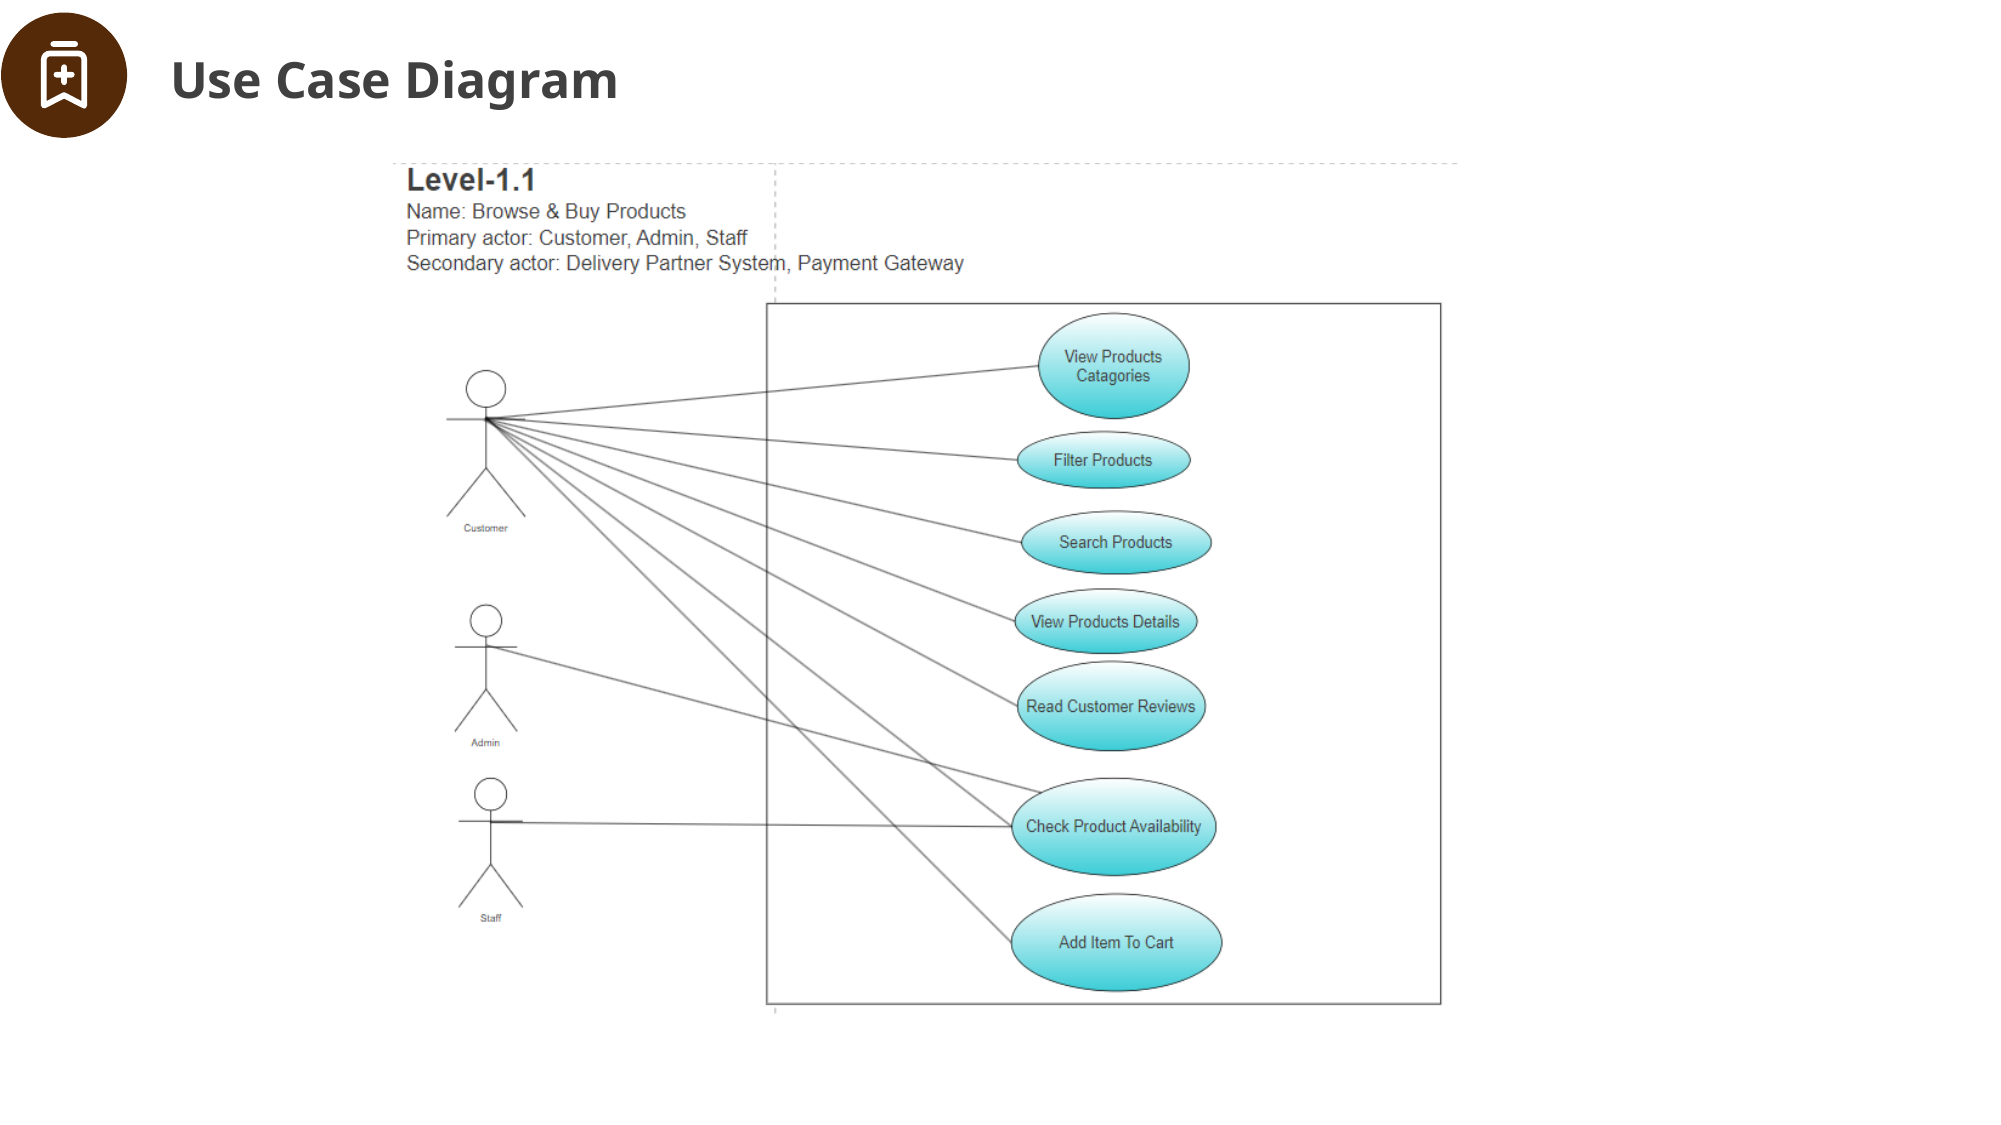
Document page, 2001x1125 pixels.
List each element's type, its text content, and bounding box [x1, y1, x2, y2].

picture [393, 163, 1462, 1014]
text_box Use Case Diagram [142, 41, 594, 138]
text_box [1, 12, 128, 138]
